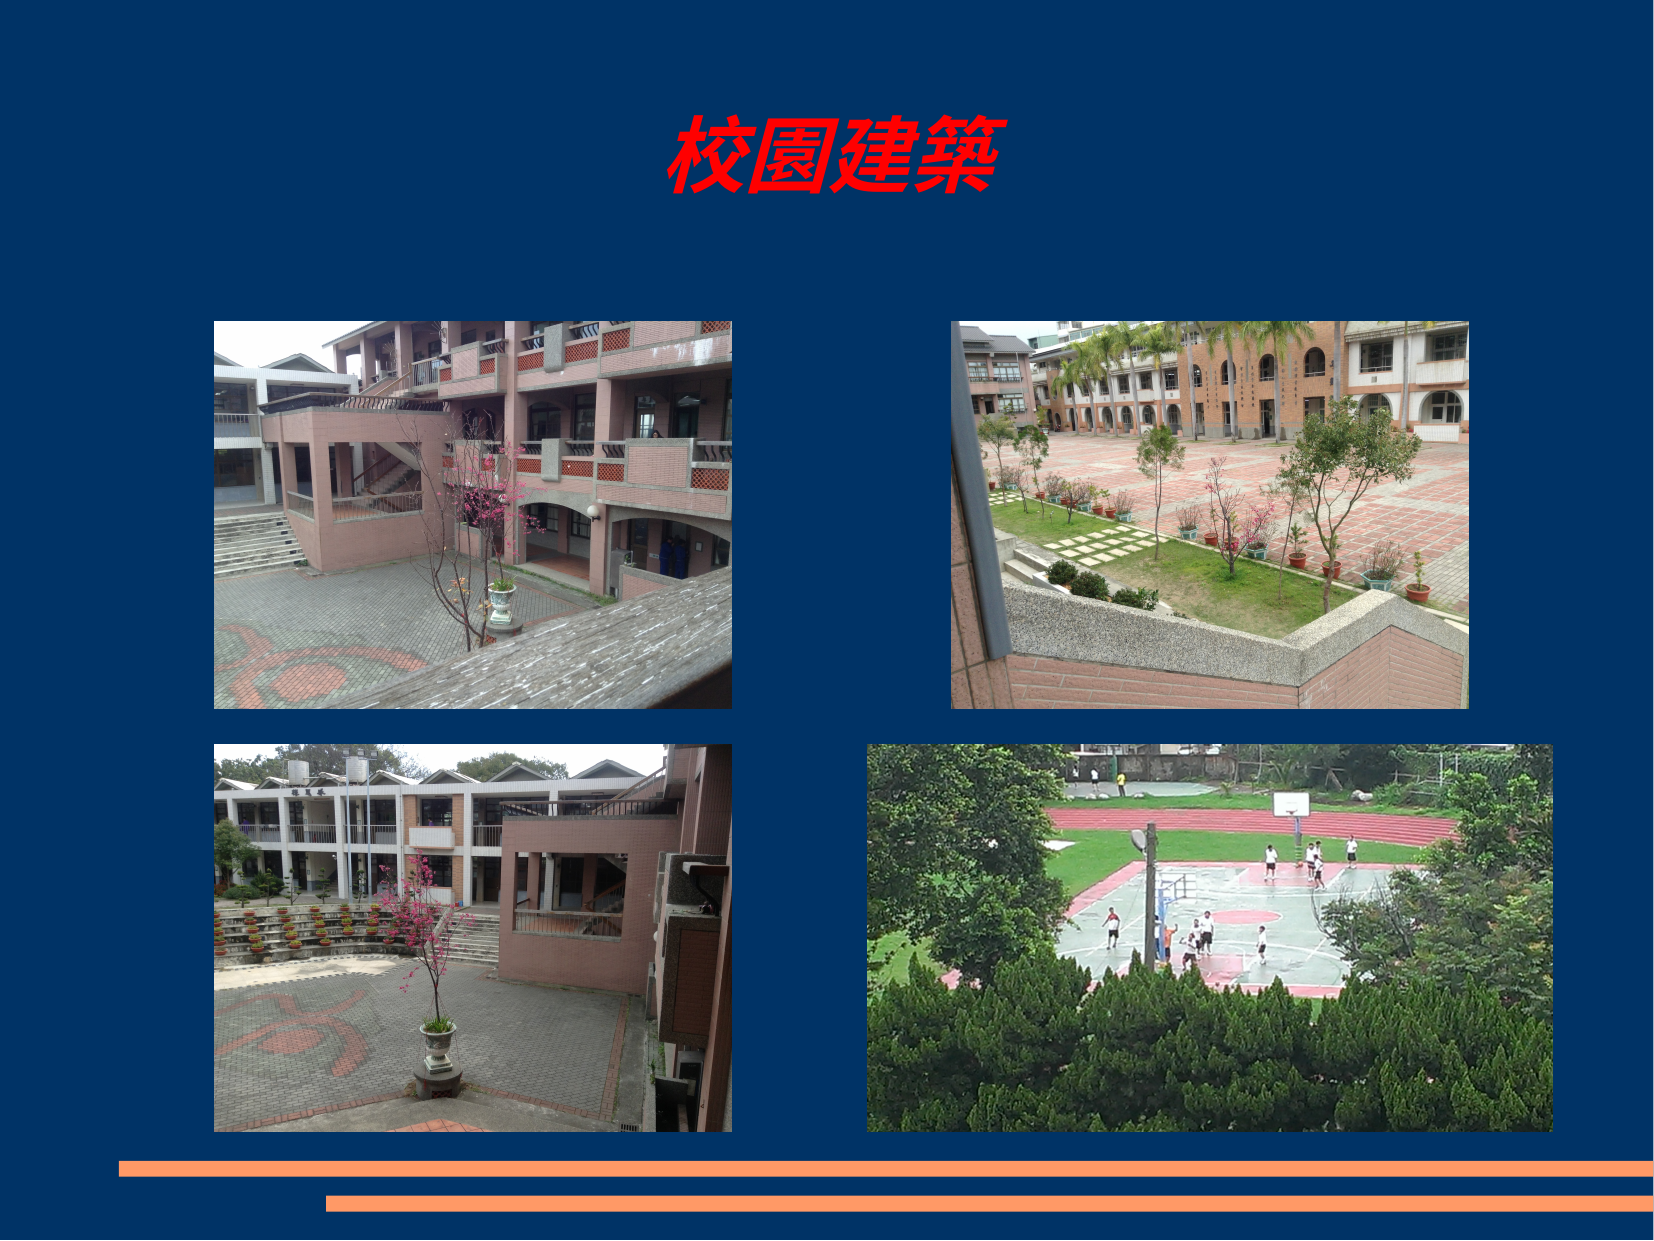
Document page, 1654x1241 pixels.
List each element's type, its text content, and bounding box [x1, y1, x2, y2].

picture [951, 321, 1469, 709]
title 校園建築 [121, 46, 1534, 254]
picture [214, 744, 732, 1132]
picture [214, 321, 732, 709]
picture [867, 744, 1553, 1132]
